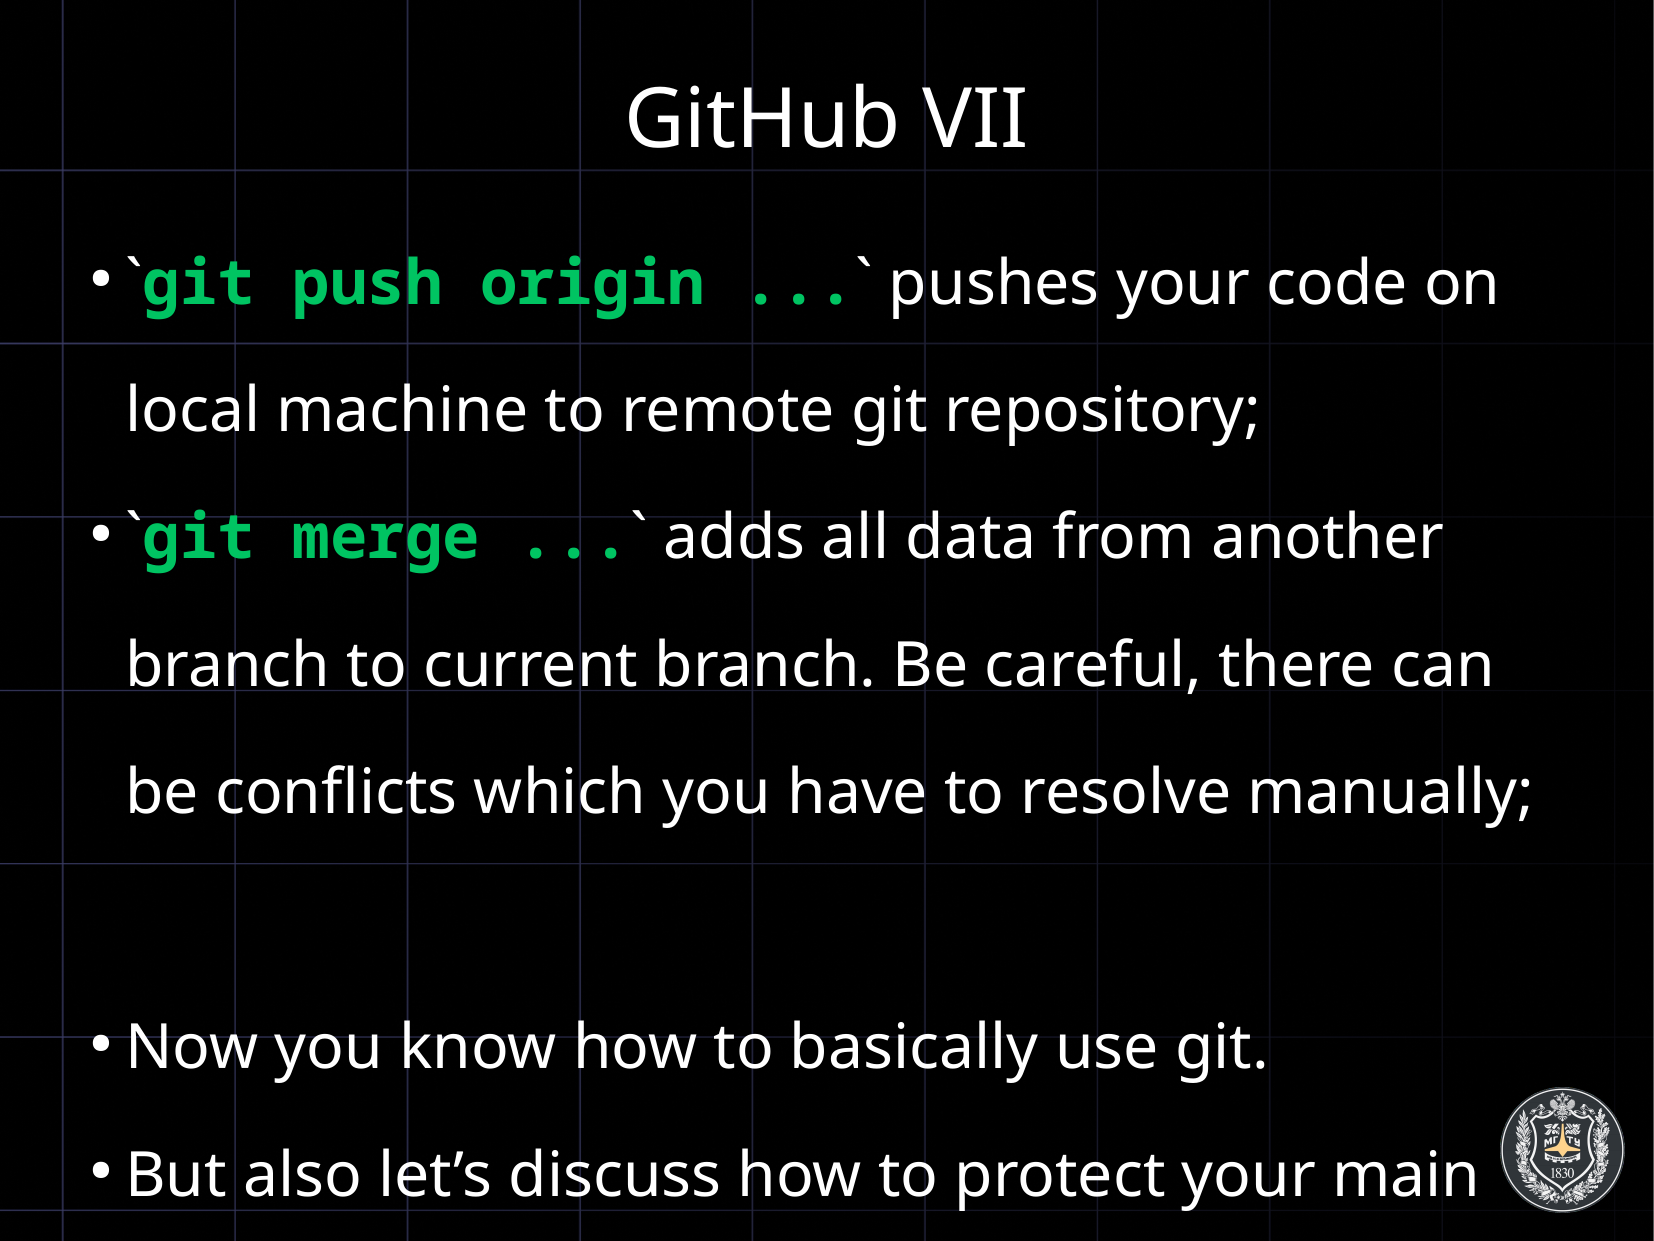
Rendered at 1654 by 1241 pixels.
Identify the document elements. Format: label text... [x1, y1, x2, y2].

text_box `git push origin ...` pushes your code on local machine to remote git repository; `git merge ...` adds all data from another branch to current branch. Be careful, there can be conflicts which you have to resolve manually; Now you know how to basically use git. But also let’s discuss how to protect your main branch and use Pull Requests. [75, 187, 1576, 1126]
picture [0, 0, 1654, 1241]
title GitHub VII [82, 37, 1571, 187]
